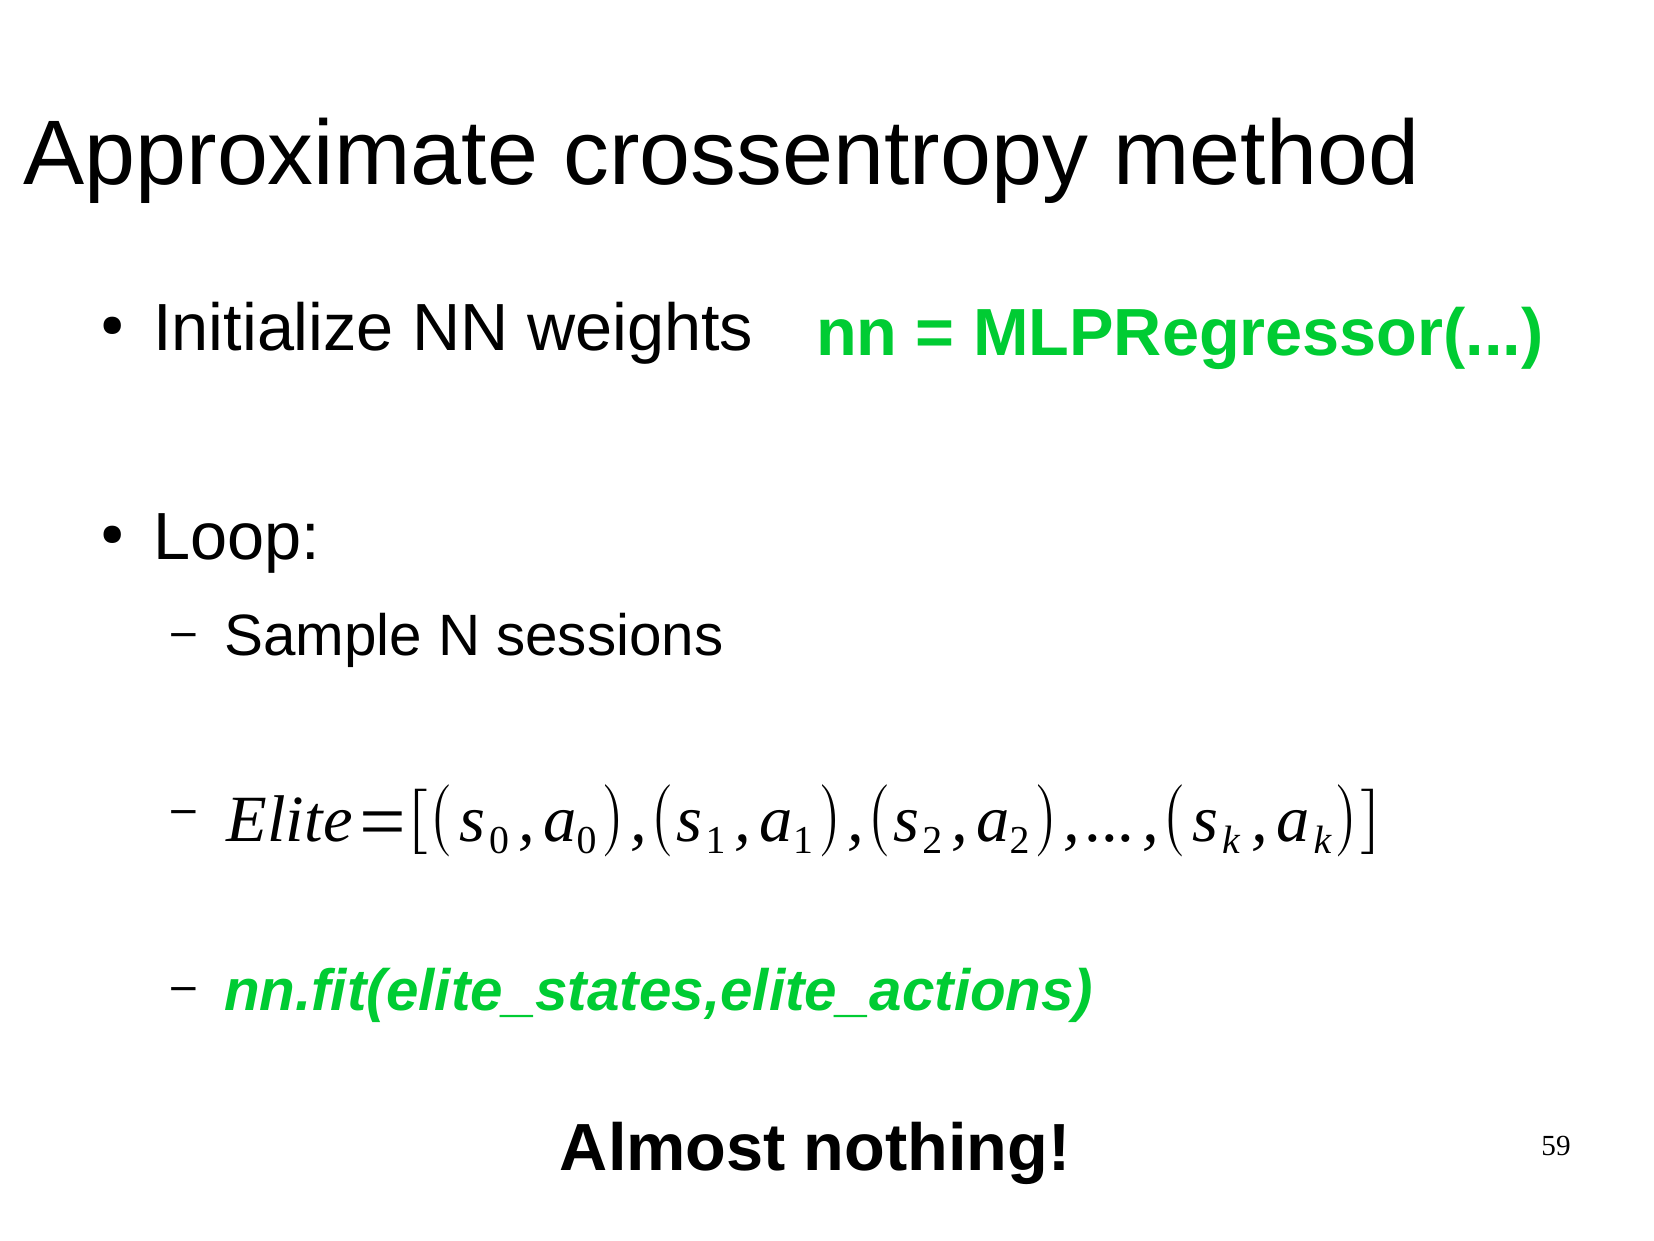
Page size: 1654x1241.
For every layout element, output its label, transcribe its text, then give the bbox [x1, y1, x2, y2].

chart [205, 779, 1396, 865]
text_box nn = MLPRegressor(...) [801, 287, 1606, 452]
list Initialize NN weights Loop: Sample N sessions nn.fit(elite_states,elite_actions) [82, 290, 1571, 1111]
text_box Almost nothing! [446, 1110, 1113, 1200]
title Approximate crossentropy method [23, 49, 1512, 257]
